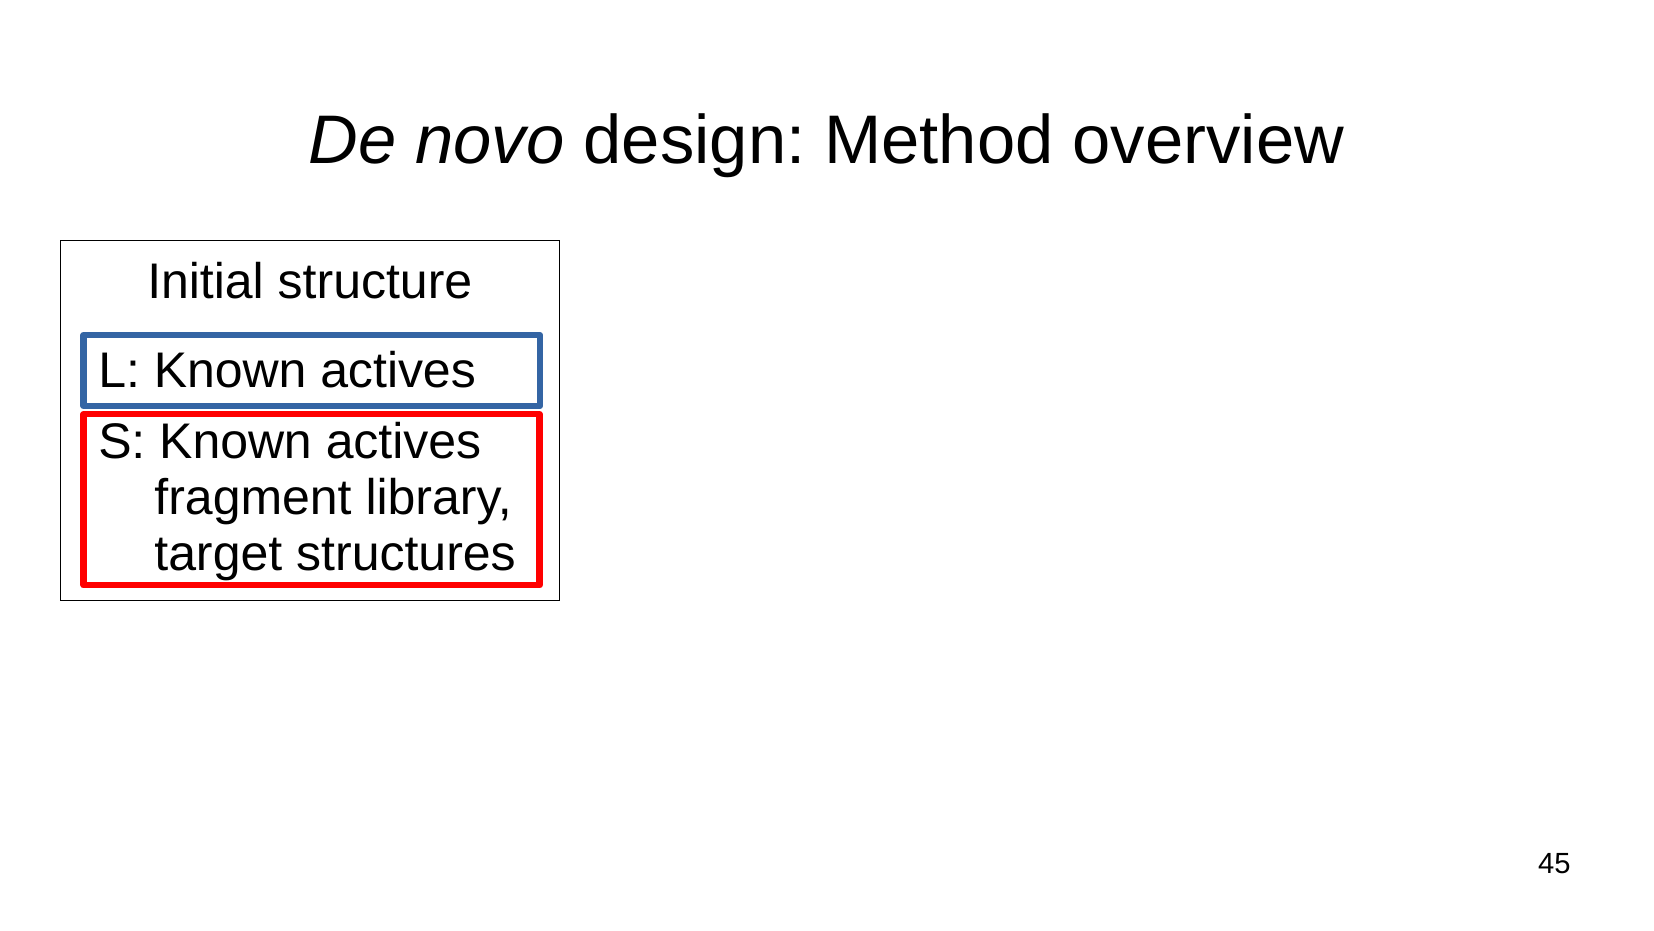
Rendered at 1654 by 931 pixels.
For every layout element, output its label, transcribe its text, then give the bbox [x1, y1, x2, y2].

text_box [60, 240, 560, 246]
title De novo design: Method overview [113, 49, 1540, 230]
text_box L: Known actives [83, 335, 729, 406]
text_box S: Known actives fragment library, target structures [83, 406, 560, 644]
text_box Initial structure [60, 246, 560, 317]
text_box [60, 317, 560, 601]
